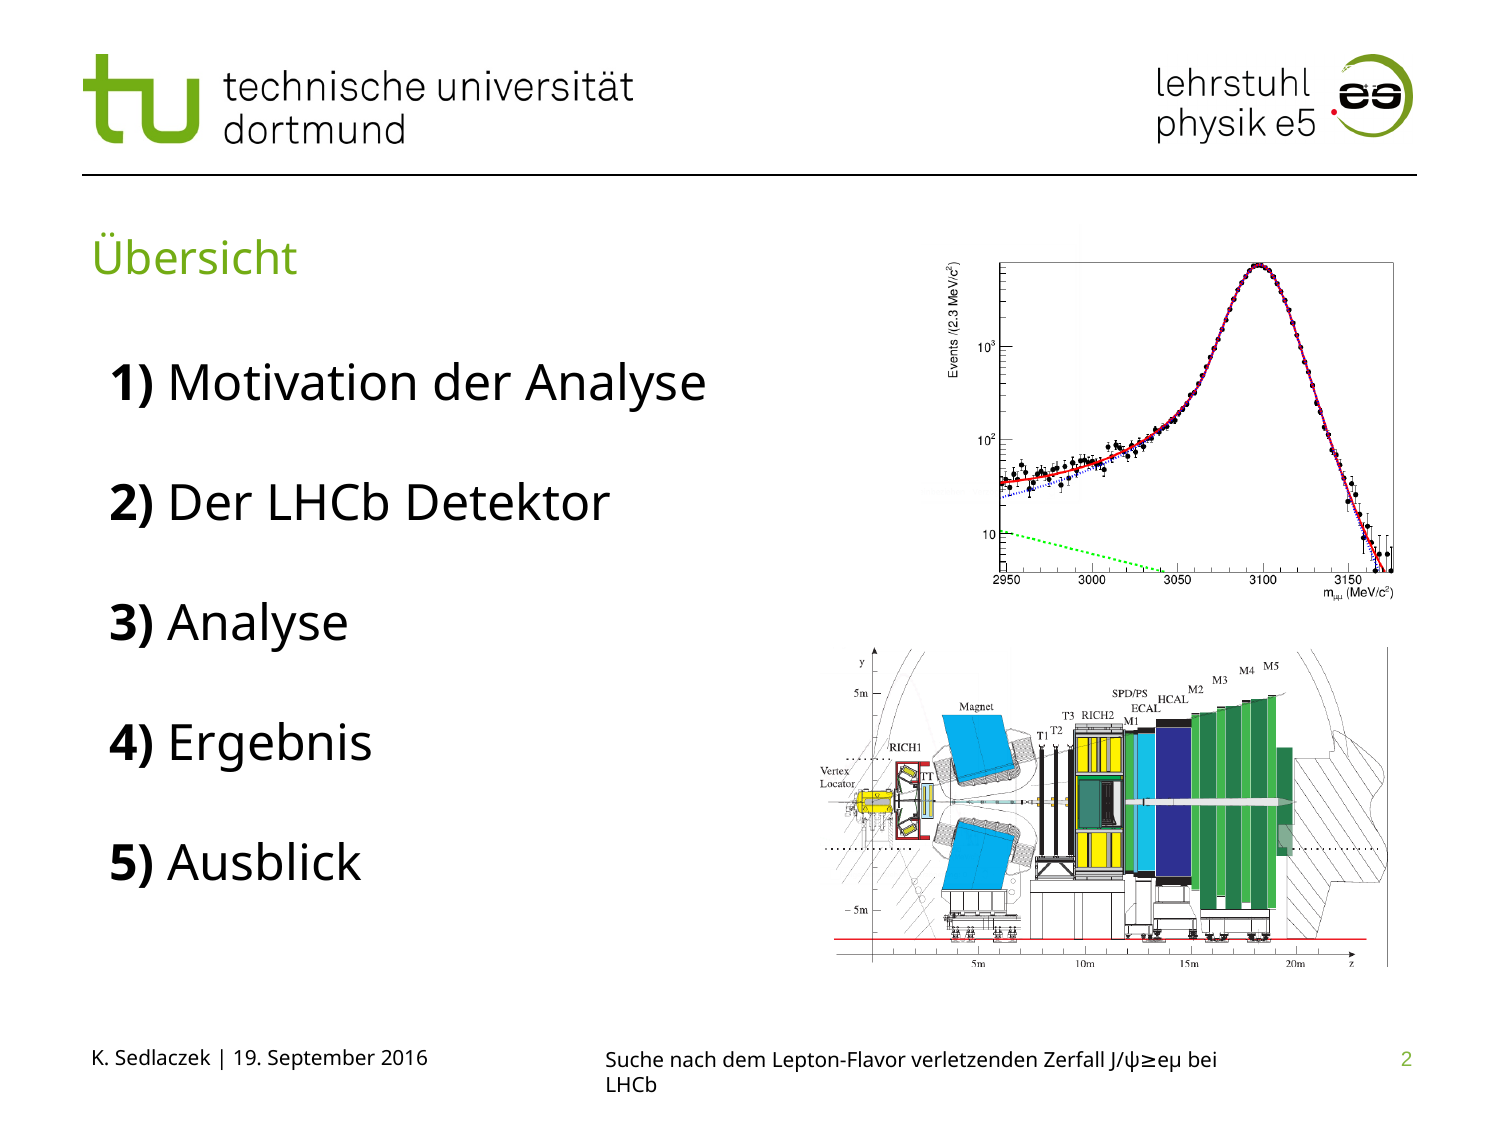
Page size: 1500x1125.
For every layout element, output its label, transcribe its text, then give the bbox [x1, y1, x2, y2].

picture [83, 54, 633, 144]
text_box K. Sedlaczek | 19. September 2016 [76, 1037, 513, 1113]
text_box 1) Motivation der Analyse 2) Der LHCb Detektor 3) Analyse 4) Ergebnis 5) Ausblick [94, 342, 1323, 898]
text_box Suche nach dem Lepton-Flavor verletzenden Zerfall J/ψ≥eµ bei LHCb [590, 1039, 1288, 1093]
picture [820, 647, 1388, 967]
picture [1158, 54, 1413, 144]
title Übersicht [76, 174, 1411, 337]
picture [921, 224, 1444, 609]
